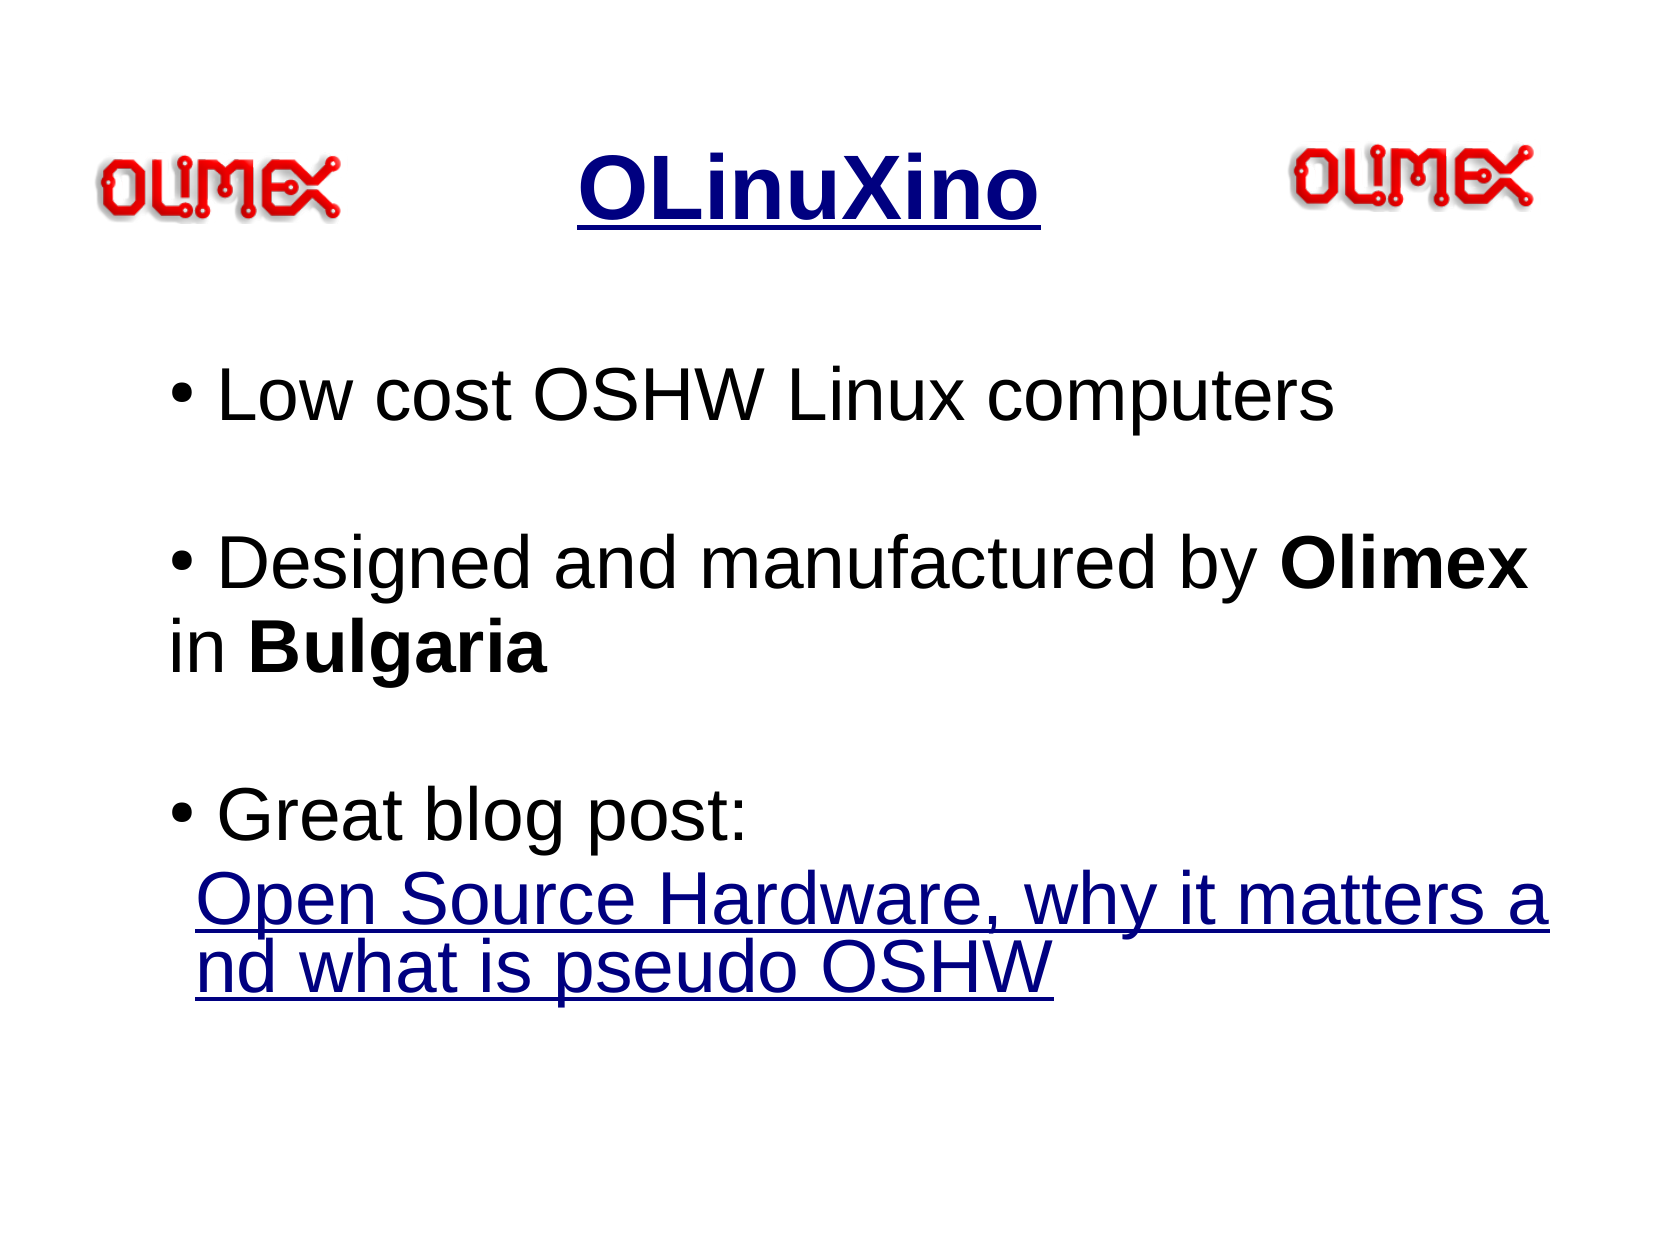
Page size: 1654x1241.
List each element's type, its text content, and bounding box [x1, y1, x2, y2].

picture [1278, 138, 1551, 212]
title OLinuXino [65, 102, 1554, 275]
text_box Low cost OSHW Linux computers Designed and manufactured by Olimex in Bulgaria Great blog post: Open Source Hardware, why it matters and what is pseudo OSHW [168, 154, 1559, 1223]
picture [85, 149, 358, 224]
